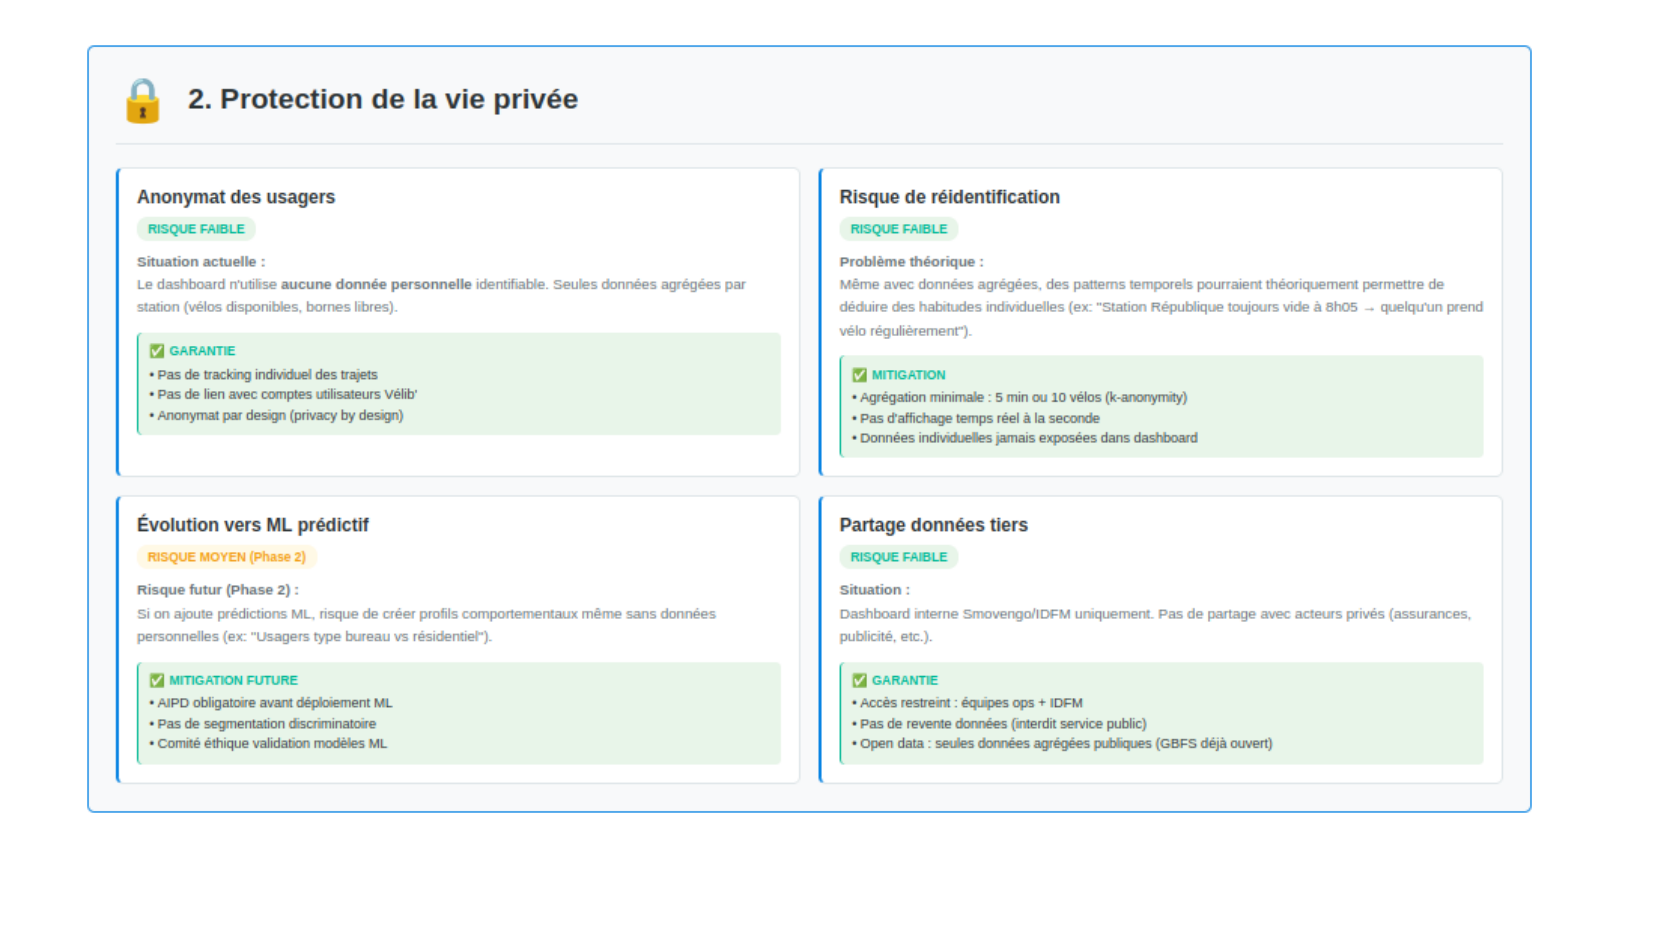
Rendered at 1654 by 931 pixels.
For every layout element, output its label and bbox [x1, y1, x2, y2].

picture [74, 23, 1538, 826]
